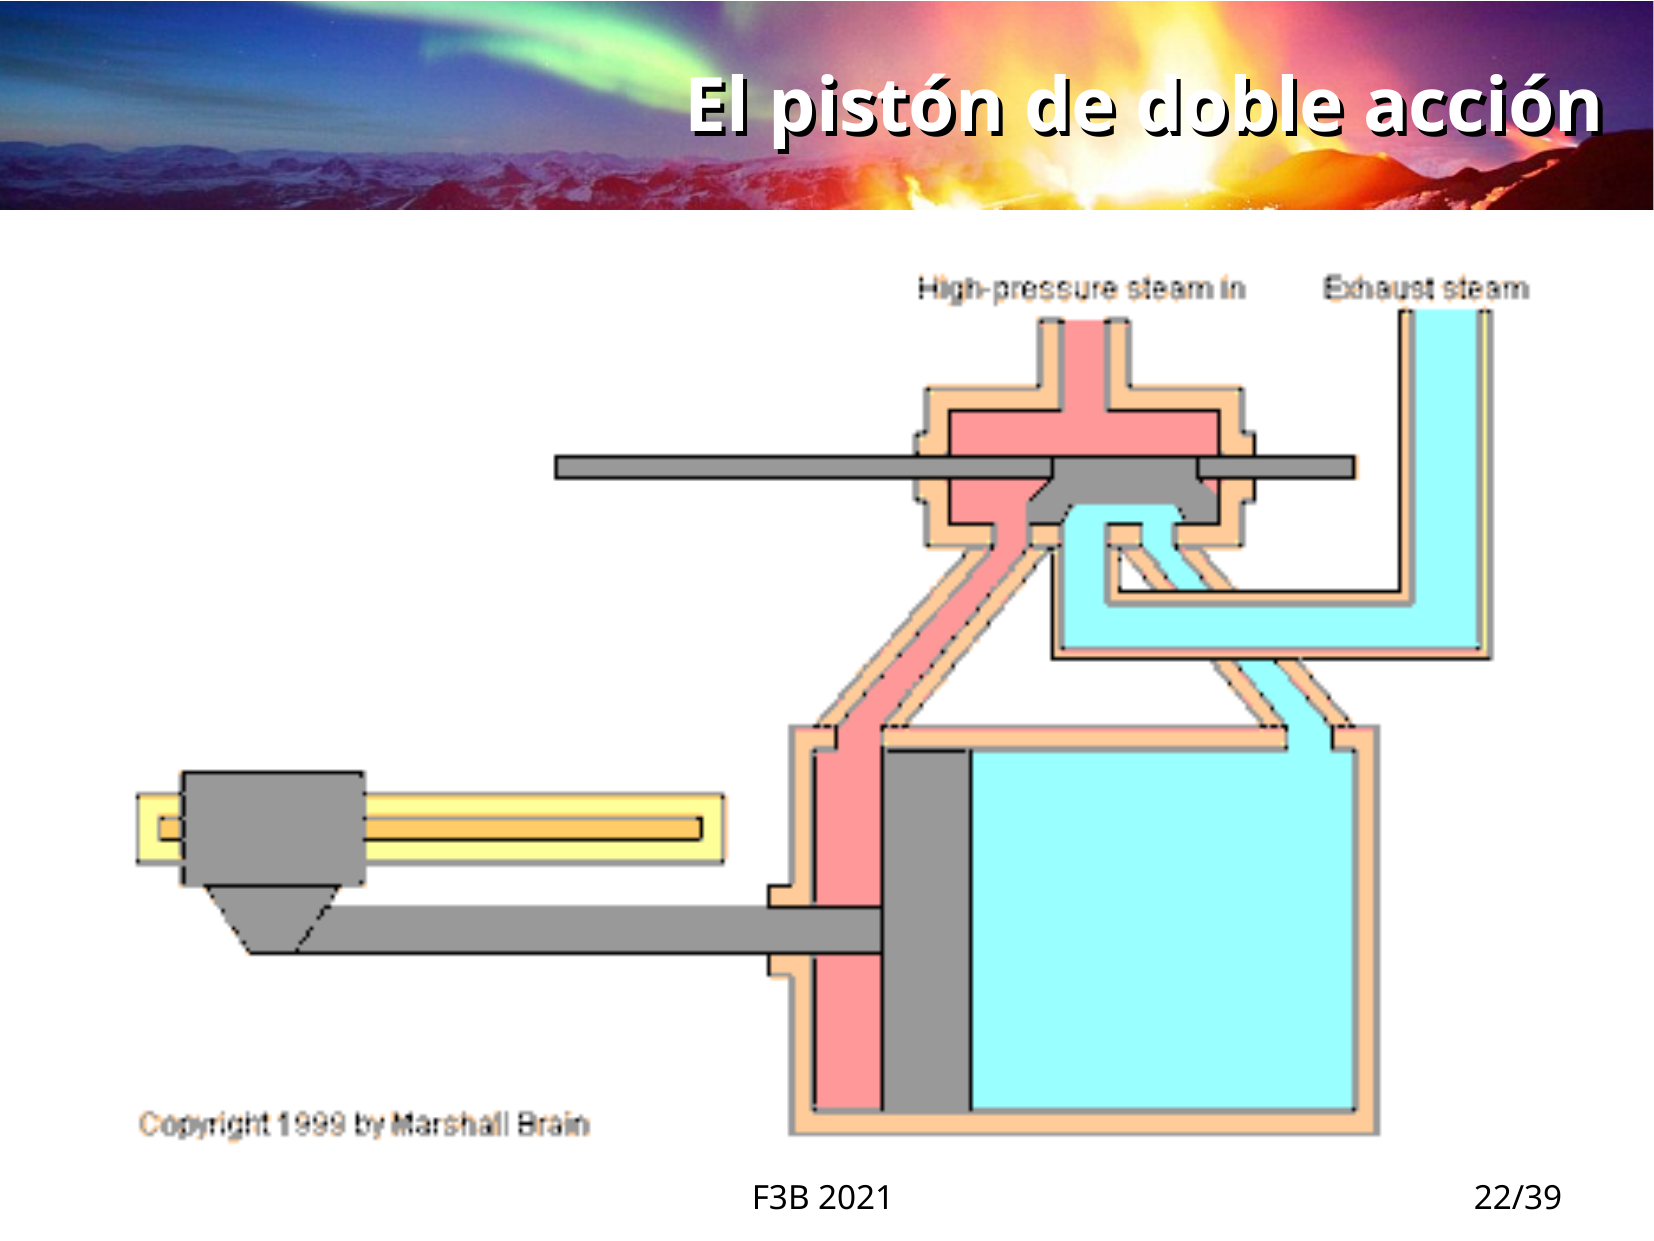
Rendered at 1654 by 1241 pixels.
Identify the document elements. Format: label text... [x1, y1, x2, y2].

picture [116, 254, 1534, 1156]
title El pistón de doble acción [45, 15, 1606, 191]
picture [0, 1, 1654, 210]
